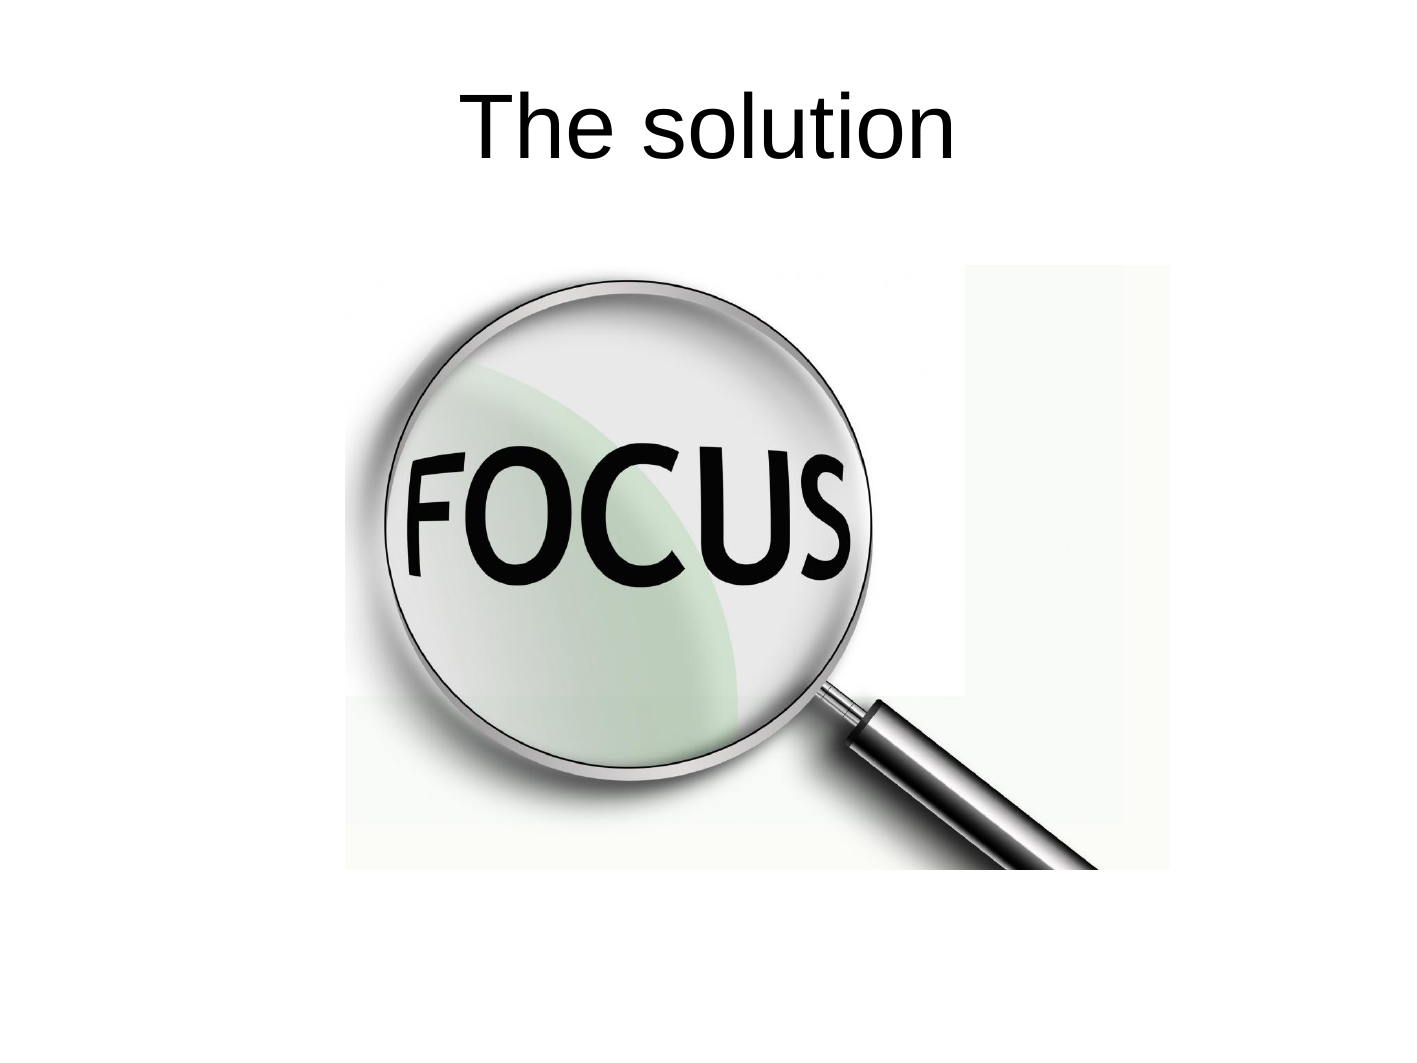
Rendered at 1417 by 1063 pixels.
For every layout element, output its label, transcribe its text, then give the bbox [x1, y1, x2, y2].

title The solution [70, 42, 1346, 212]
picture [345, 265, 1170, 871]
